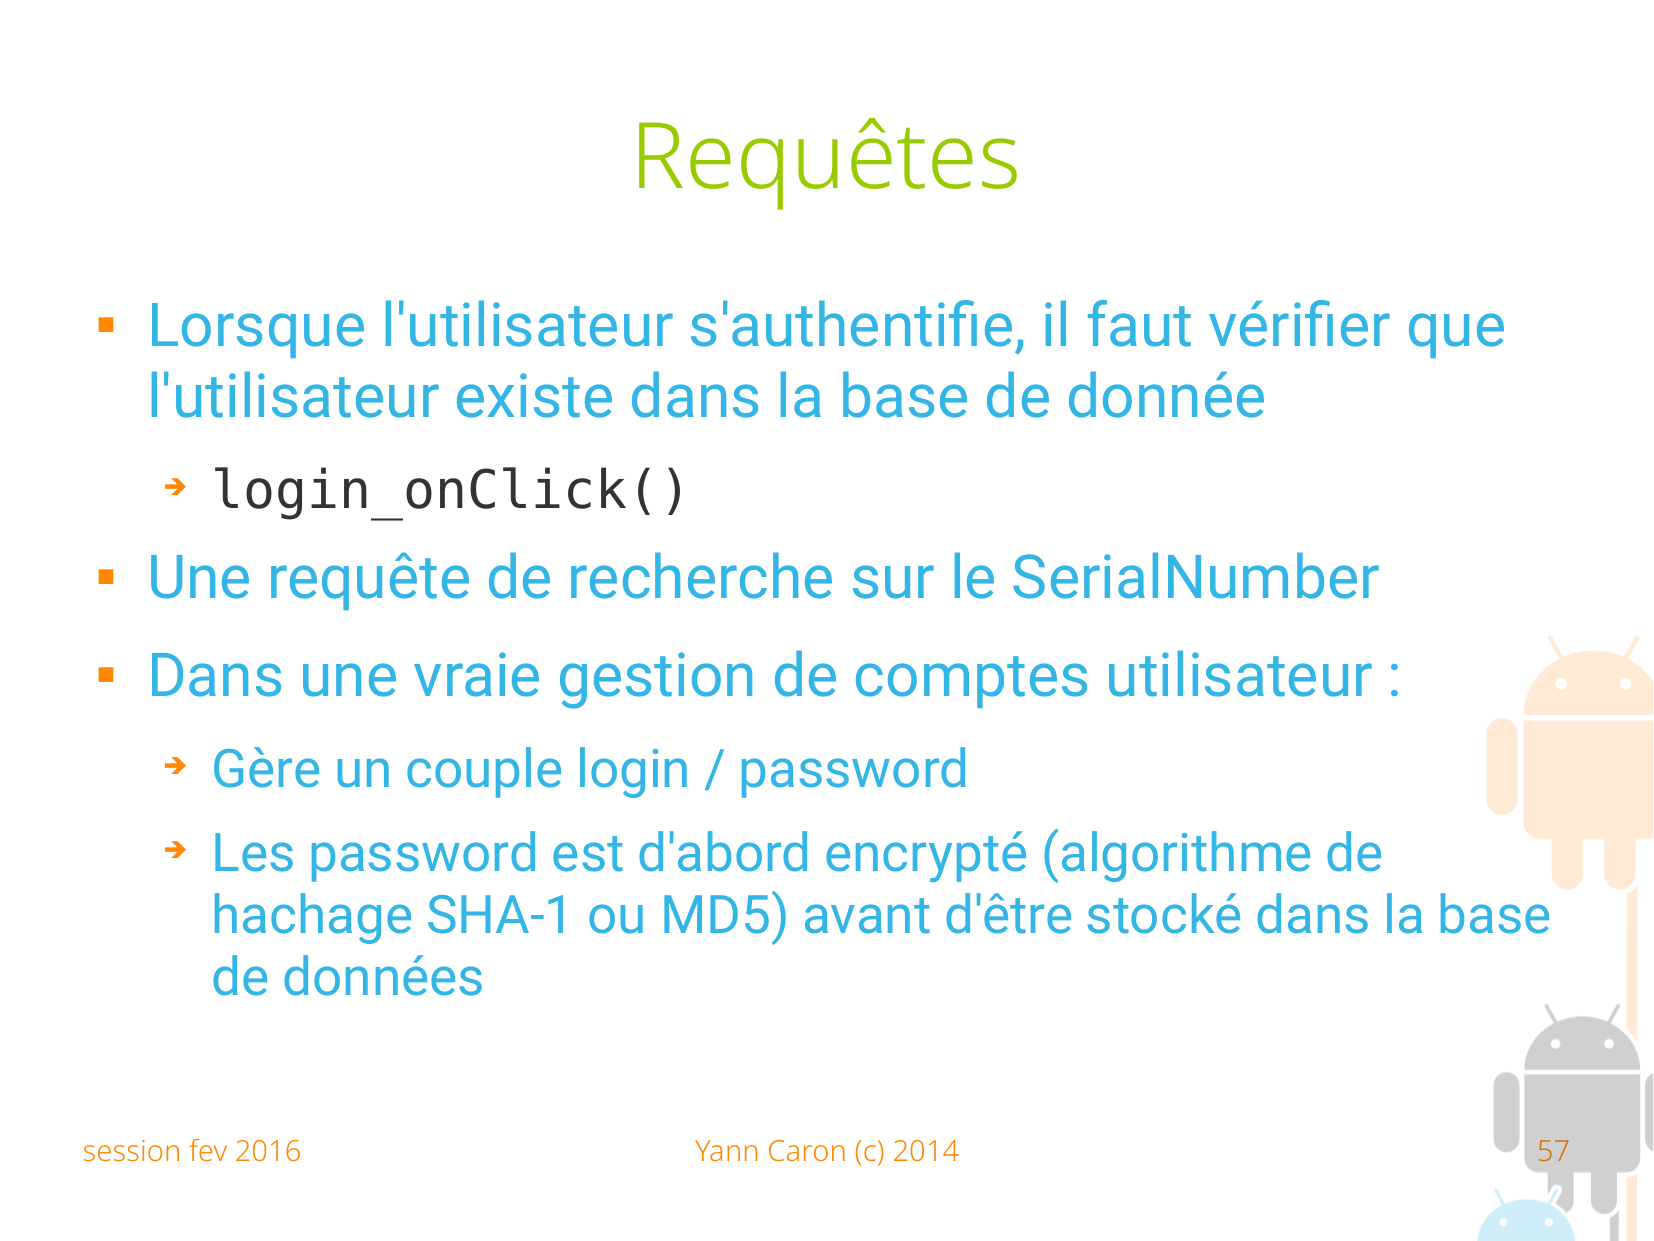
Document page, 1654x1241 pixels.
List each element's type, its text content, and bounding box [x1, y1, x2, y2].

title Requêtes [82, 49, 1571, 257]
picture [240, 423, 1654, 1241]
list Lorsque l'utilisateur s'authentifie, il faut vérifier que l'utilisateur existe dans la base de donnée login_onClick() Une requête de recherche sur le SerialNumber Dans une vraie gestion de comptes utilisateur : Gère un couple login / password Les password est d'abord encrypté (algorithme de hachage SHA-1 ou MD5) avant d'être stocké dans la base de données [82, 290, 1571, 1010]
